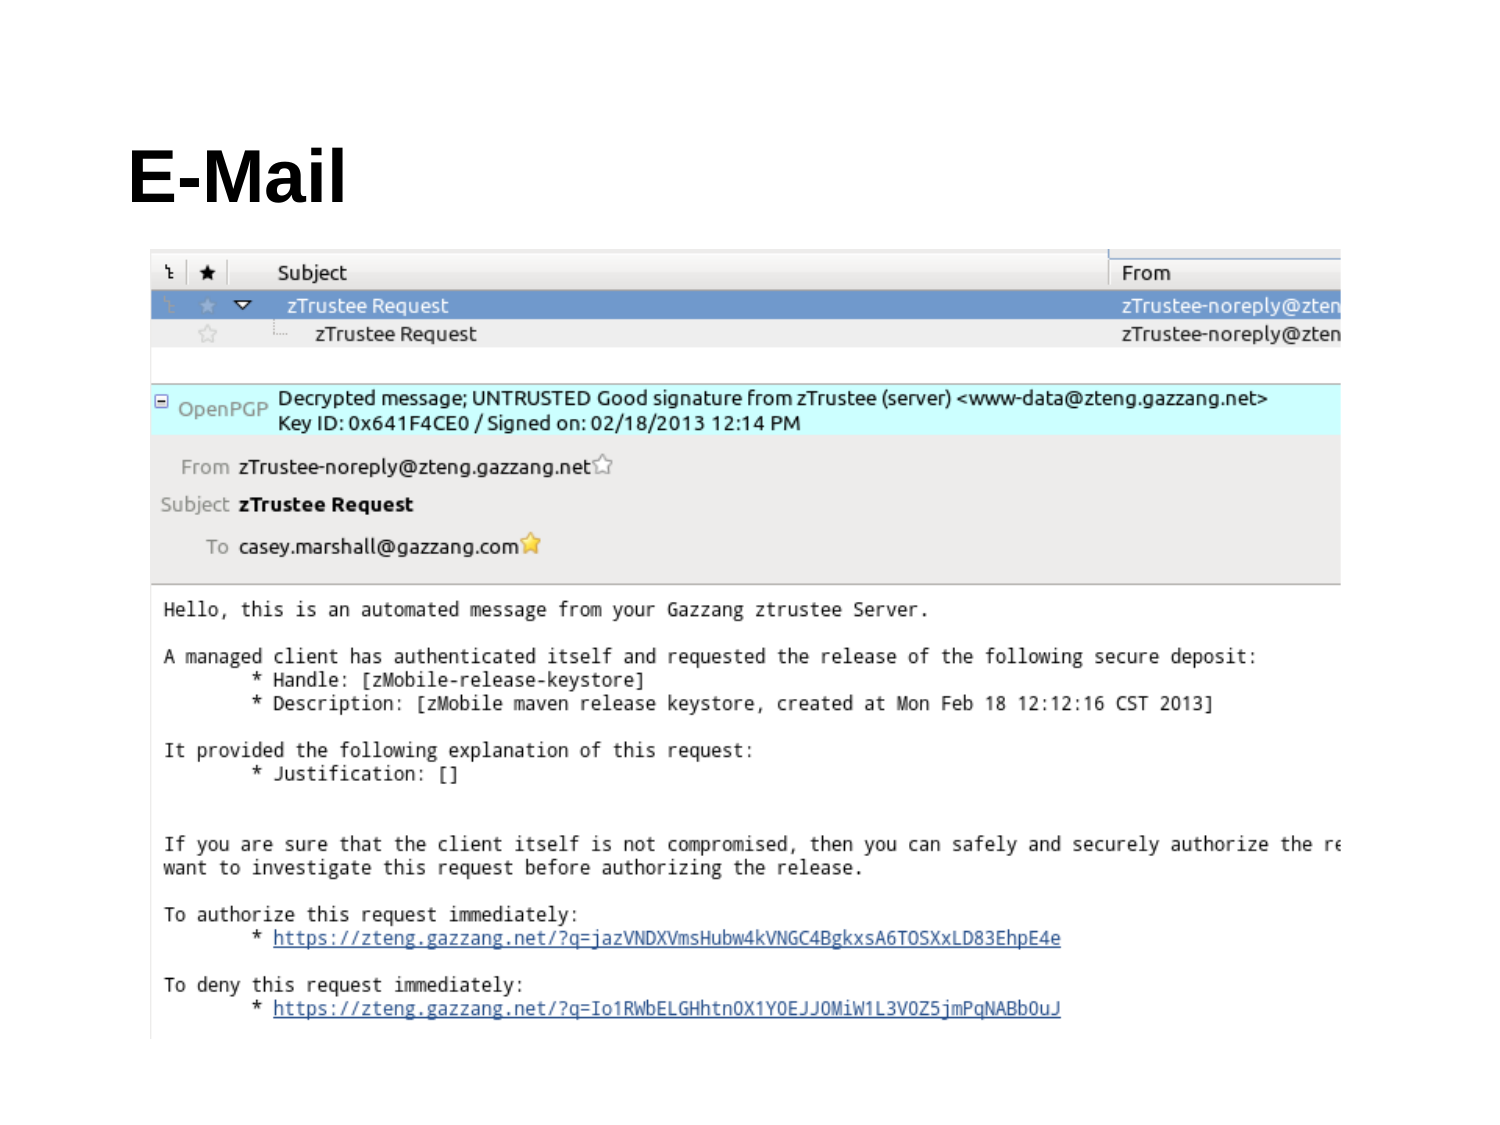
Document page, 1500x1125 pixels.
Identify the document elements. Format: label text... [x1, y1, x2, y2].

title E-Mail [75, 45, 1425, 233]
text_box [150, 249, 1341, 1039]
